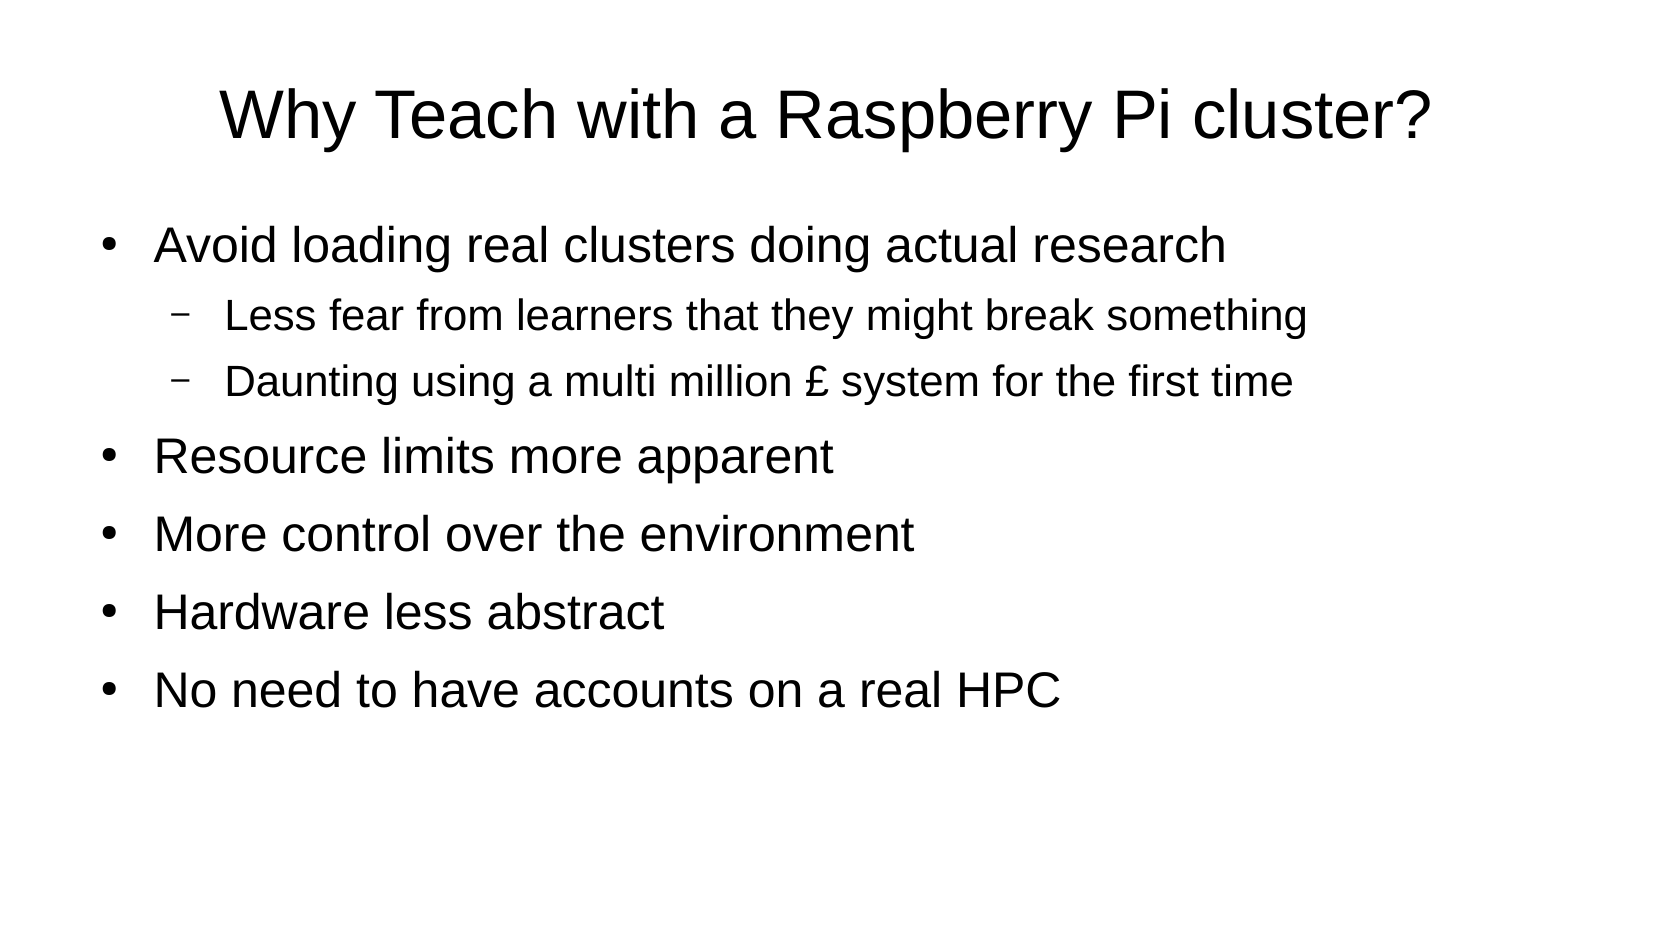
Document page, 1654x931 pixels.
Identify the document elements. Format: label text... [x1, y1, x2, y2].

title Why Teach with a Raspberry Pi cluster? [82, 37, 1571, 193]
list Avoid loading real clusters doing actual research Less fear from learners that they might break something Daunting using a multi million £ system for the first time Resource limits more apparent More control over the environment Hardware less abstract No need to have accounts on a real HPC [82, 217, 1571, 758]
